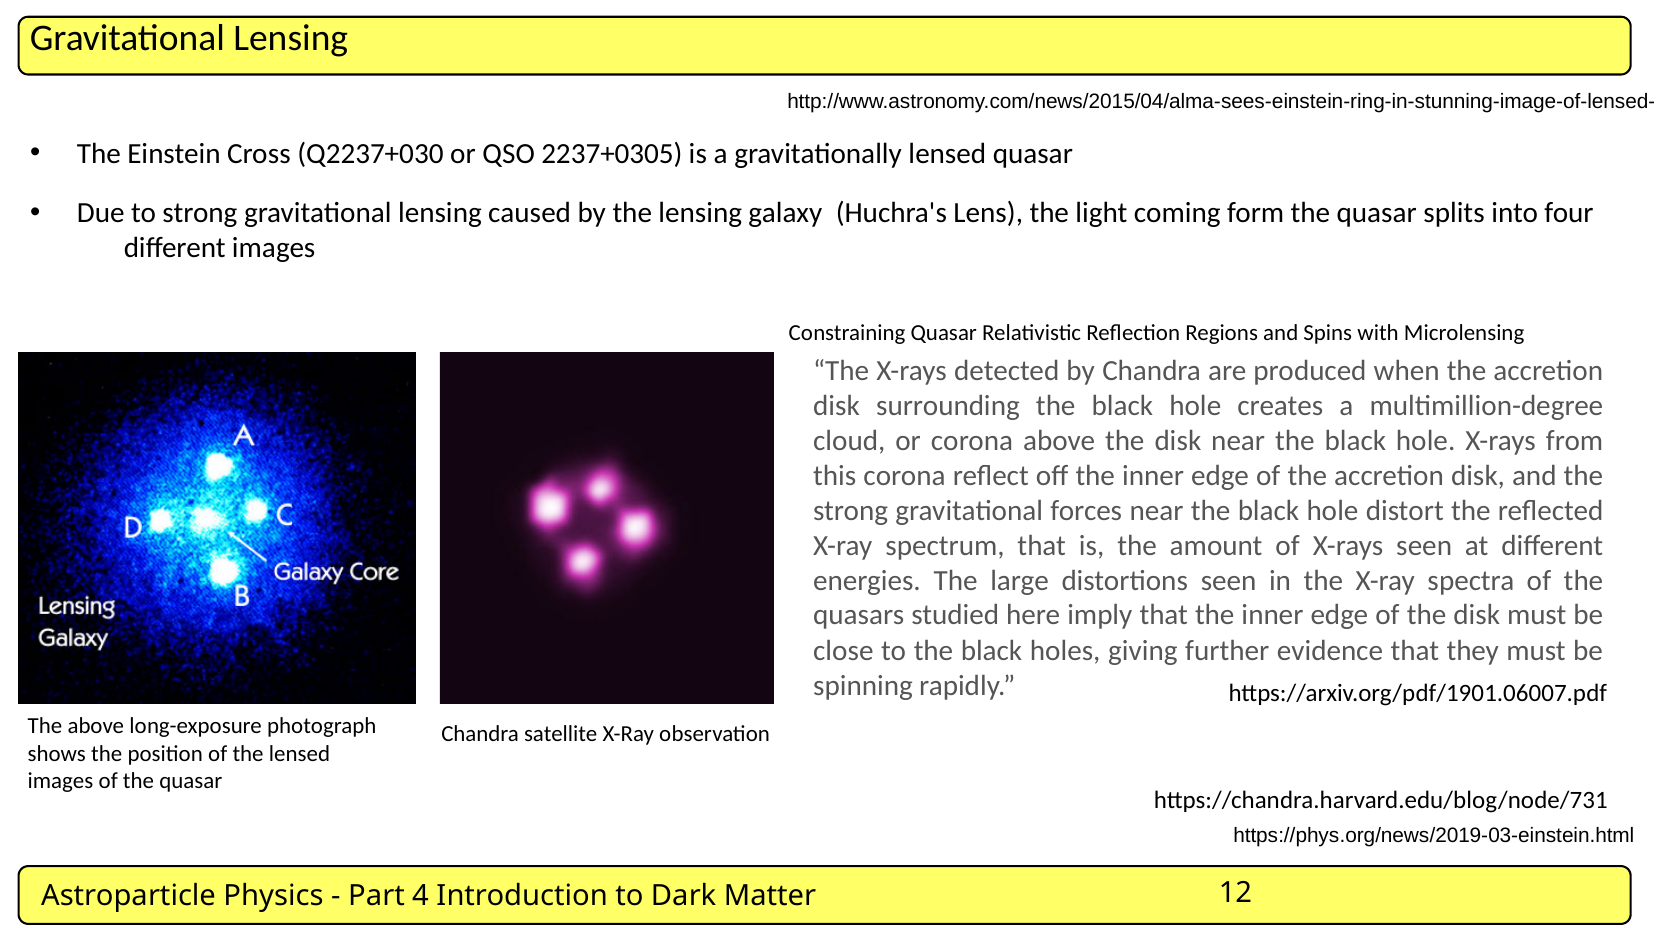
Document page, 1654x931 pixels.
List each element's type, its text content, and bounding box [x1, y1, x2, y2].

text_box https://phys.org/news/2019-03-einstein.html [1218, 816, 1650, 855]
text_box The above long-exposure photograph shows the position of the lensed images of the quasar [13, 703, 402, 801]
text_box Gravitational Lensing [15, 15, 367, 77]
text_box https://arxiv.org/pdf/1901.06007.pdf [1214, 669, 1623, 715]
text_box “The X-rays detected by Chandra are produced when the accretion disk surrounding the black hole creates a multimillion-degree cloud, or corona above the disk near the black hole. X-rays from this corona reflect off the inner edge of the accretion disk, and the strong gravitational forces near the black hole distort the reflected X-ray spectrum, that is, the amount of X-rays seen at different energies. The large distortions seen in the X-ray spectra of the quasars studied here imply that the inner edge of the disk must be close to the black holes, giving further evidence that they must be spinning rapidly.” [798, 443, 1619, 708]
picture [439, 352, 774, 704]
text_box Chandra satellite X-Ray observation [426, 711, 816, 753]
text_box Astroparticle Physics - Part 4 Introduction to Dark Matter [40, 876, 939, 931]
text_box https://chandra.harvard.edu/blog/node/731 [1139, 776, 1624, 821]
text_box http://www.astronomy.com/news/2015/04/alma-sees-einstein-ring-in-stunning-image-of-lensed-galaxy [772, 82, 1654, 121]
text_box [1218, 873, 1604, 931]
text_box Constraining Quasar Relativistic Reflection Regions and Spins with Microlensing [774, 310, 1654, 443]
picture [18, 352, 416, 704]
text_box The Einstein Cross (Q2237+030 or QSO 2237+0305) is a gravitationally lensed quasar Due to strong gravitational lensing caused by the lensing galaxy (Huchra's Lens), the light coming form the quasar splits into four different images [15, 126, 1634, 271]
